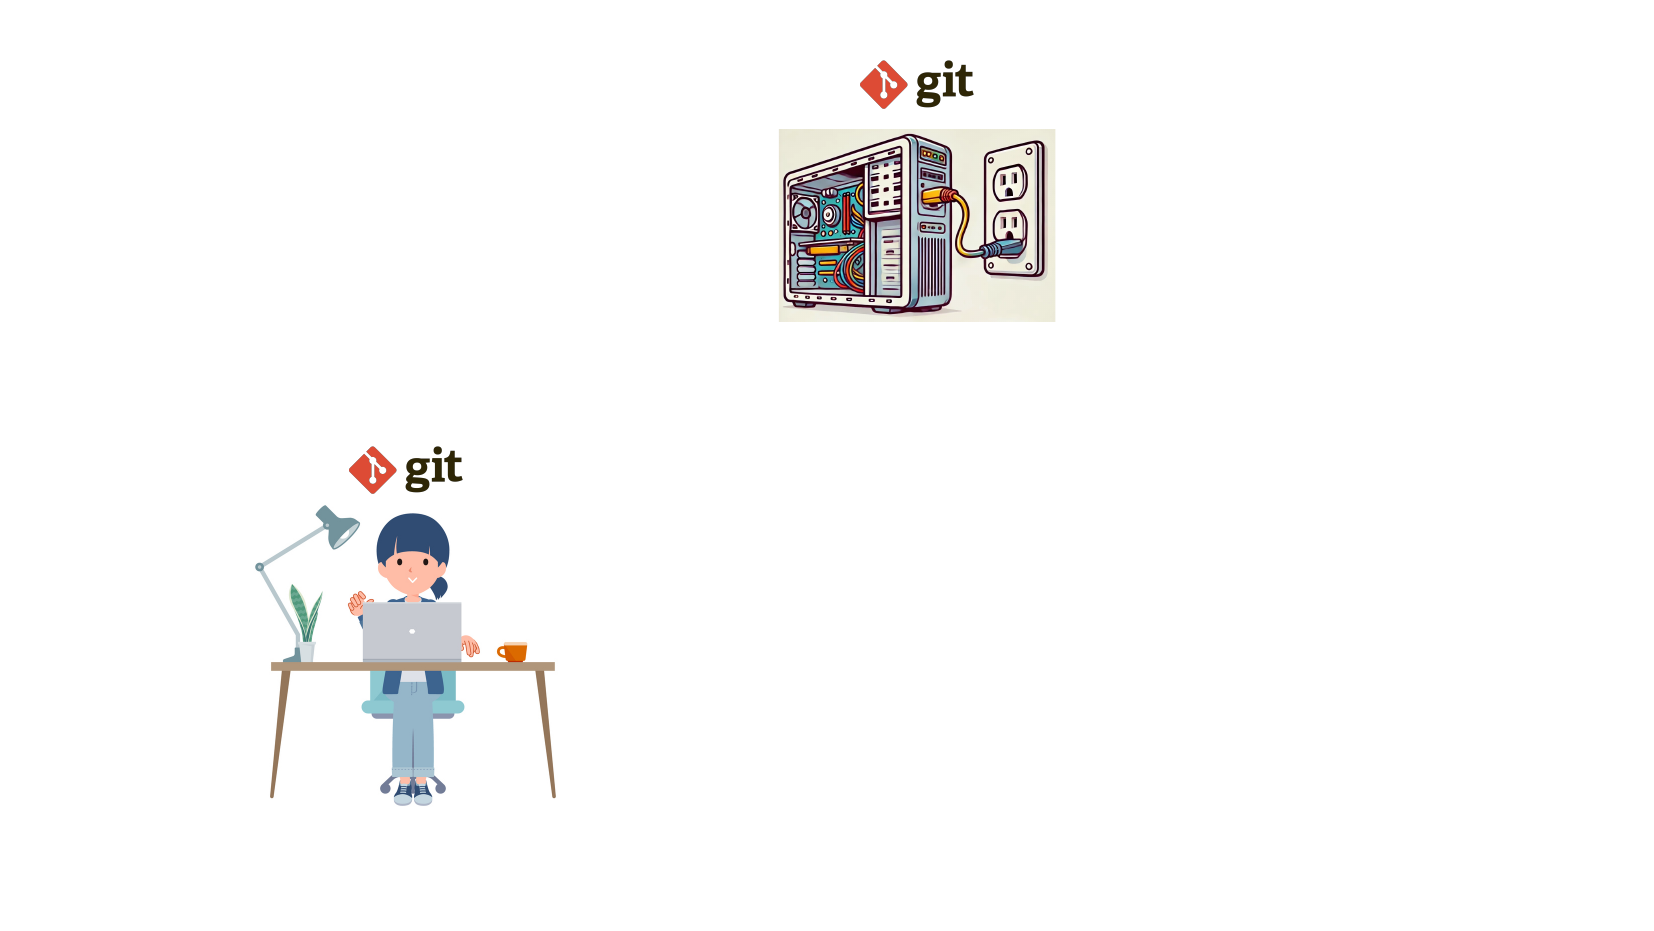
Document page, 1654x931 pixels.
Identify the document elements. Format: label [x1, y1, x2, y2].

picture [161, 446, 628, 868]
picture [778, 129, 1056, 322]
picture [860, 60, 974, 109]
